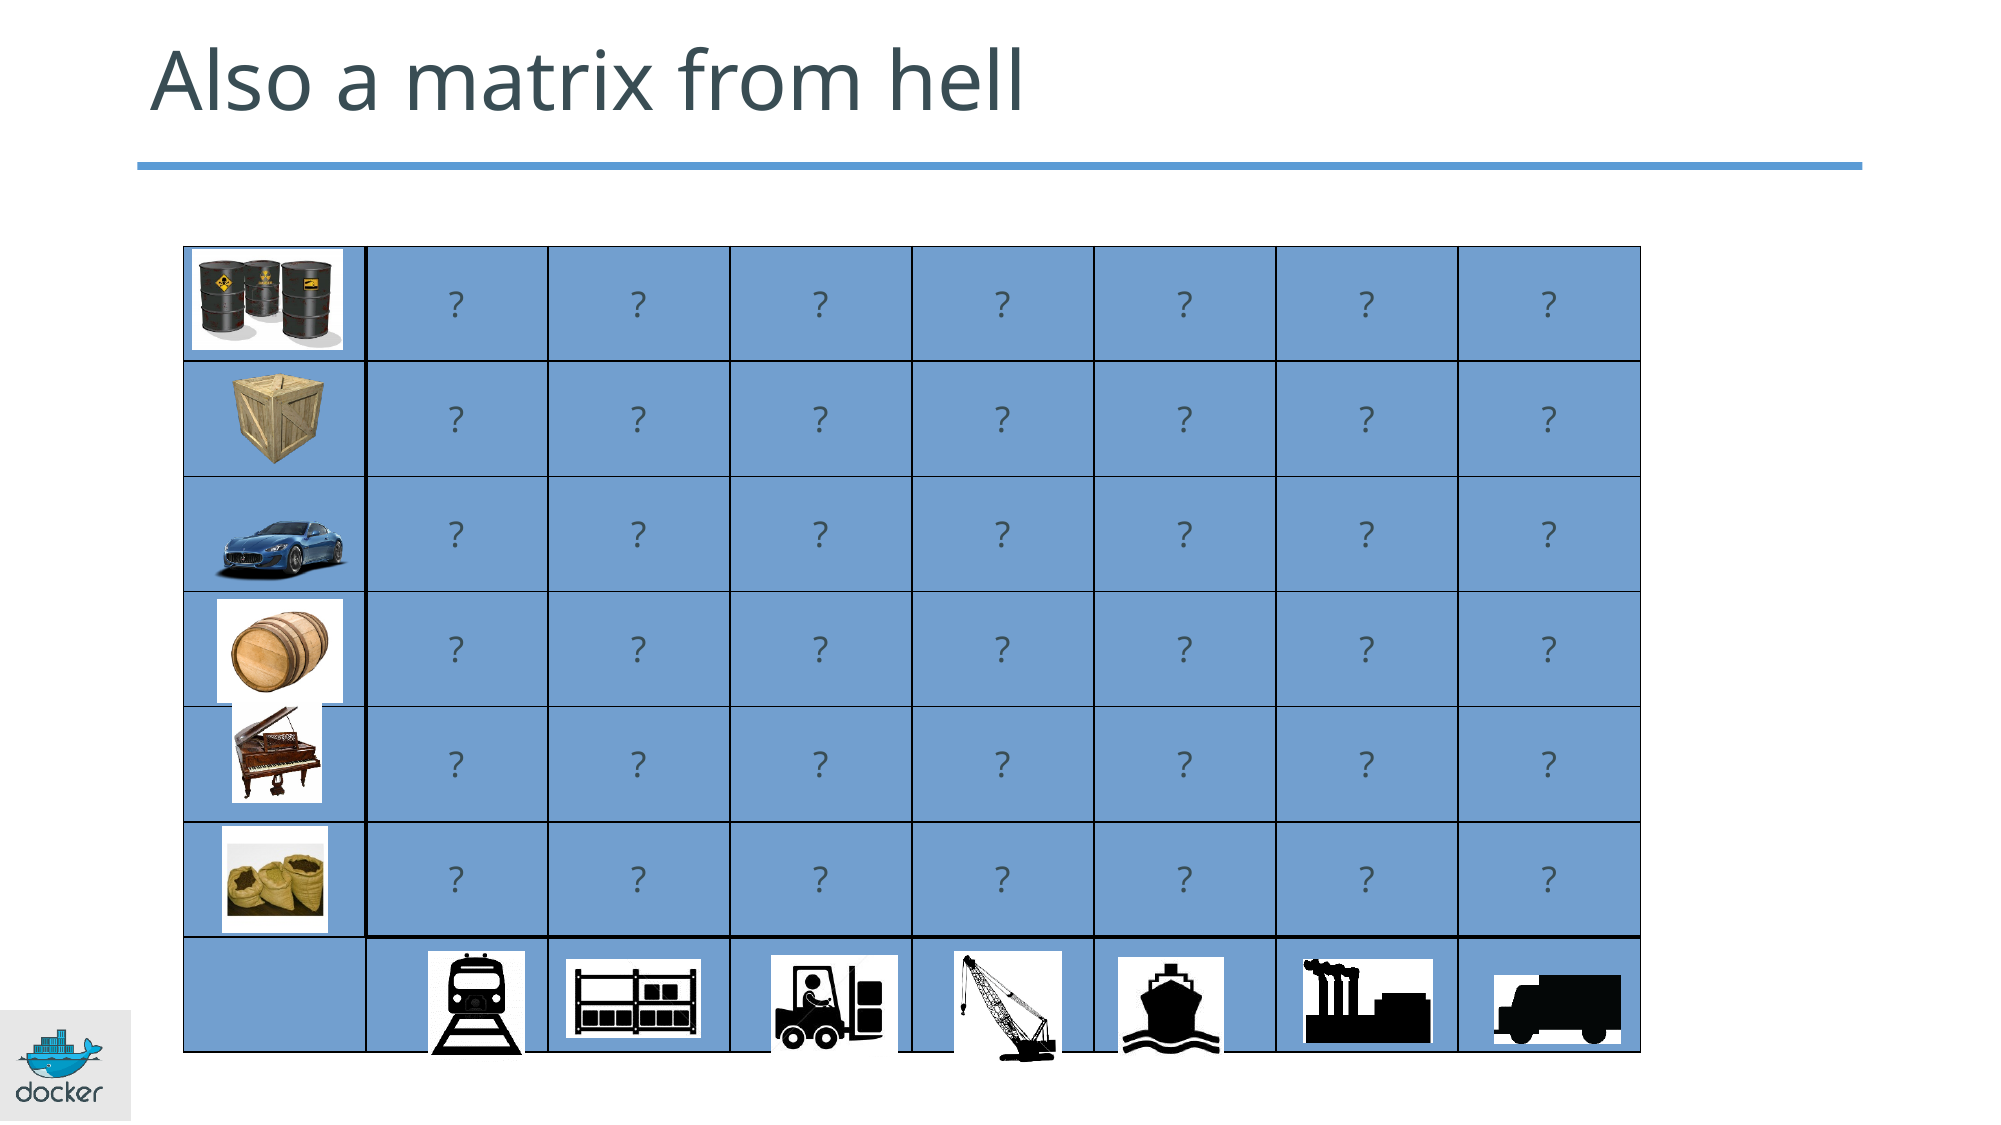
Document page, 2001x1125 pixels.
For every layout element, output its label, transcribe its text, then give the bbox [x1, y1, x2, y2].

table_cell ? [913, 707, 1093, 821]
table_cell ? [1459, 477, 1640, 591]
table_cell ? [731, 823, 911, 935]
table_cell ? [731, 707, 911, 821]
table_cell ? [731, 592, 911, 706]
table_cell ? [1459, 823, 1640, 935]
picture [1303, 959, 1433, 1043]
table_cell [184, 823, 364, 936]
table_cell [1459, 939, 1640, 1051]
table_header ? [913, 247, 1093, 360]
table_cell ? [549, 362, 729, 476]
table_cell [184, 477, 364, 591]
title Also a matrix from hell [135, 29, 1861, 139]
picture [192, 249, 343, 350]
table_cell ? [1459, 362, 1640, 476]
table_cell [367, 939, 547, 1051]
table_cell ? [1459, 707, 1640, 821]
table_cell [184, 707, 364, 821]
picture [217, 599, 343, 803]
table_cell [1095, 939, 1275, 1051]
table_cell ? [731, 362, 911, 476]
picture [771, 955, 898, 1057]
table_header ? [731, 247, 911, 360]
table_cell [731, 939, 911, 1051]
table_cell ? [368, 362, 547, 476]
table_cell ? [1459, 592, 1640, 706]
table_cell ? [1277, 362, 1457, 476]
table_header ? [549, 247, 729, 360]
picture [428, 951, 525, 1062]
table_header [184, 247, 364, 360]
table_header ? [1277, 247, 1457, 360]
table_cell [184, 362, 364, 476]
table_cell [1277, 939, 1457, 1051]
table_cell [184, 592, 364, 706]
table_cell ? [1095, 477, 1275, 591]
table_cell [184, 938, 365, 1051]
picture [566, 959, 701, 1038]
table_cell [549, 939, 729, 1051]
table_cell ? [1095, 823, 1275, 935]
table_cell ? [1277, 592, 1457, 706]
table_cell ? [549, 592, 729, 706]
table_cell ? [549, 823, 729, 935]
picture [1494, 975, 1621, 1044]
picture [954, 951, 1062, 1066]
table_cell ? [549, 707, 729, 821]
picture [209, 496, 351, 588]
table_cell ? [368, 477, 547, 591]
table_cell ? [913, 477, 1093, 591]
table_header ? [1459, 247, 1640, 360]
picture [0, 1010, 131, 1121]
picture [1118, 957, 1224, 1062]
table_header ? [368, 247, 547, 360]
table_cell ? [368, 823, 547, 935]
table_cell ? [1277, 823, 1457, 935]
table_cell ? [549, 477, 729, 591]
table_cell ? [913, 362, 1093, 476]
table_cell ? [368, 592, 547, 706]
picture [222, 826, 328, 933]
table_cell [913, 939, 1093, 1051]
table_cell ? [368, 707, 547, 821]
table_cell ? [1277, 477, 1457, 591]
table_cell ? [1277, 707, 1457, 821]
table_header ? [1095, 247, 1275, 360]
table_cell ? [1095, 707, 1275, 821]
picture [232, 373, 324, 464]
table_cell ? [1095, 592, 1275, 706]
table_cell ? [913, 823, 1093, 935]
table_cell ? [731, 477, 911, 591]
table_cell ? [1095, 362, 1275, 476]
table_cell ? [913, 592, 1093, 706]
